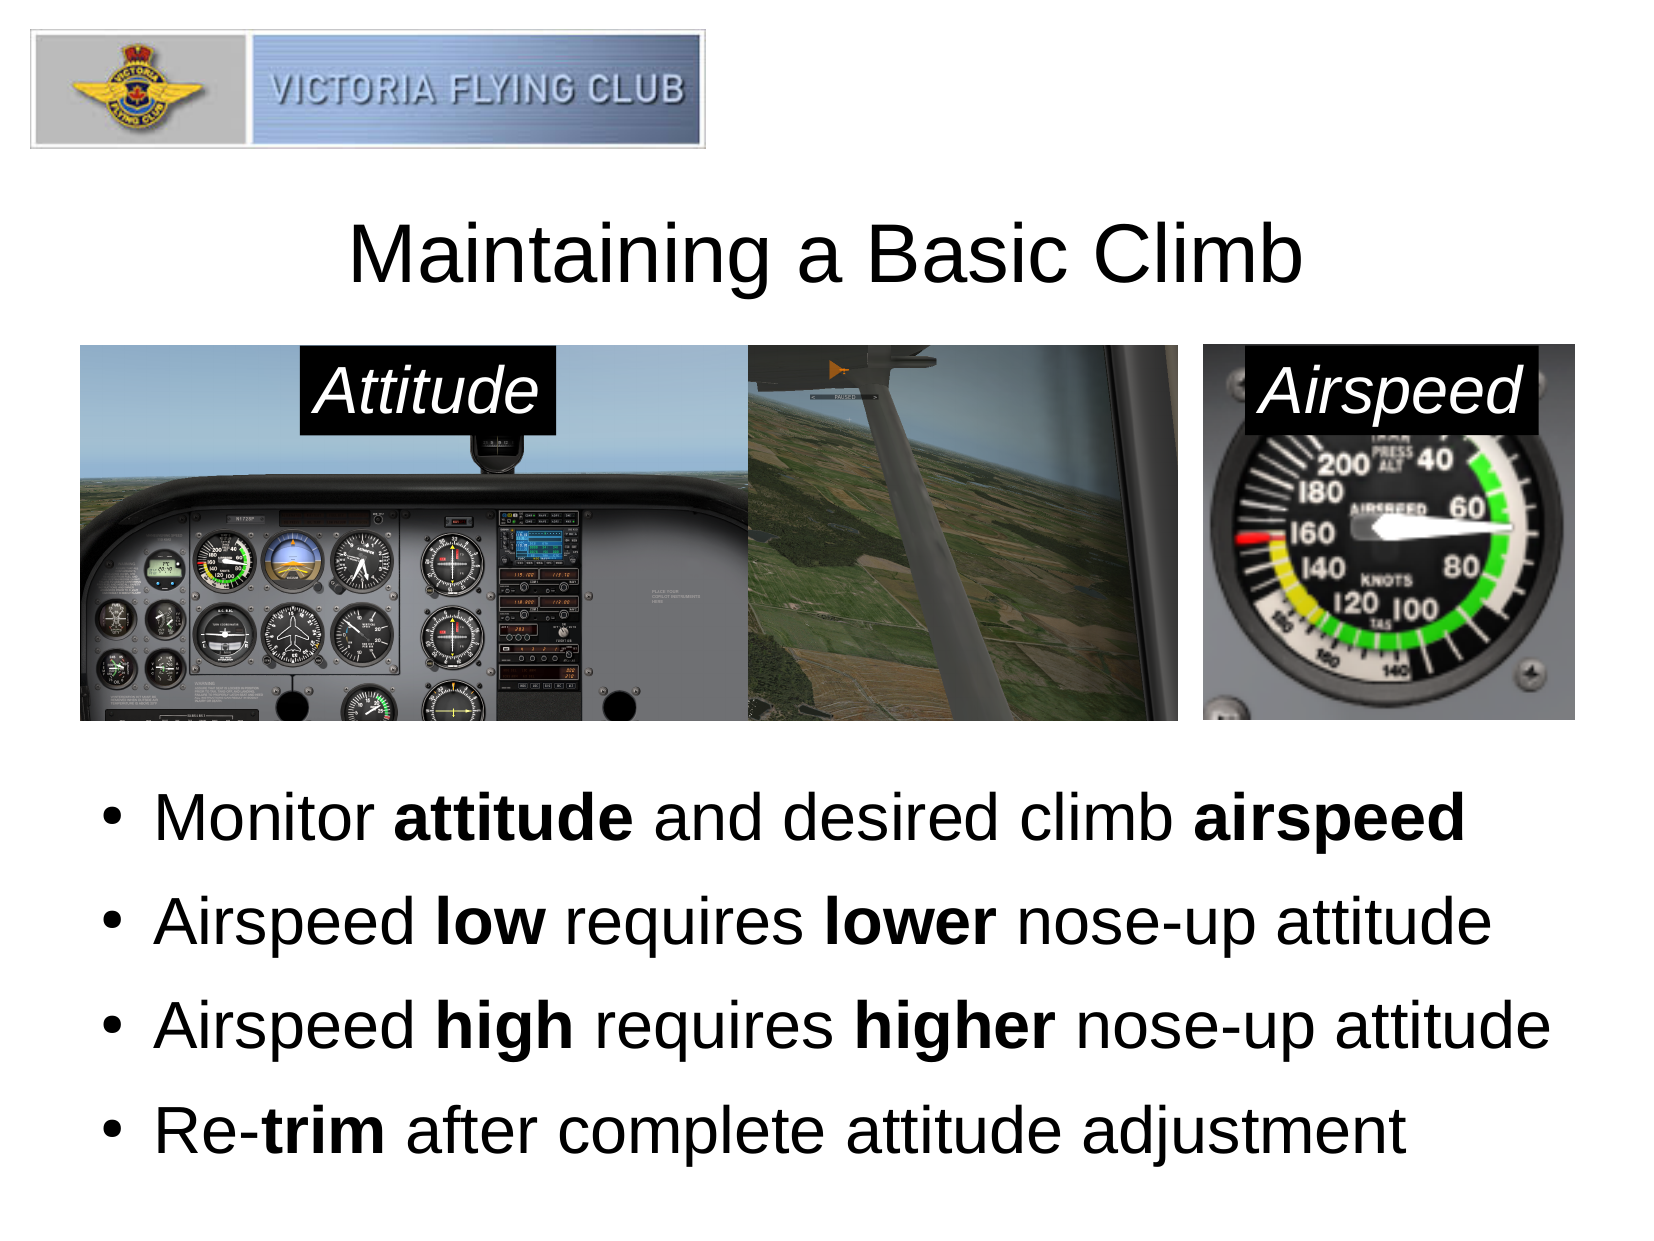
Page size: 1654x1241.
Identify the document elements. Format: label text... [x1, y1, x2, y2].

list Monitor attitude and desired climb airspeed Airspeed low requires lower nose-up attitude Airspeed high requires higher nose-up attitude Re-trim after complete attitude adjustment [82, 780, 1571, 1201]
text_box Airspeed [1245, 345, 1539, 436]
title Maintaining a Basic Climb [82, 150, 1571, 358]
picture [80, 345, 1178, 721]
picture [1203, 344, 1576, 721]
picture [30, 29, 706, 149]
text_box Attitude [299, 345, 557, 436]
